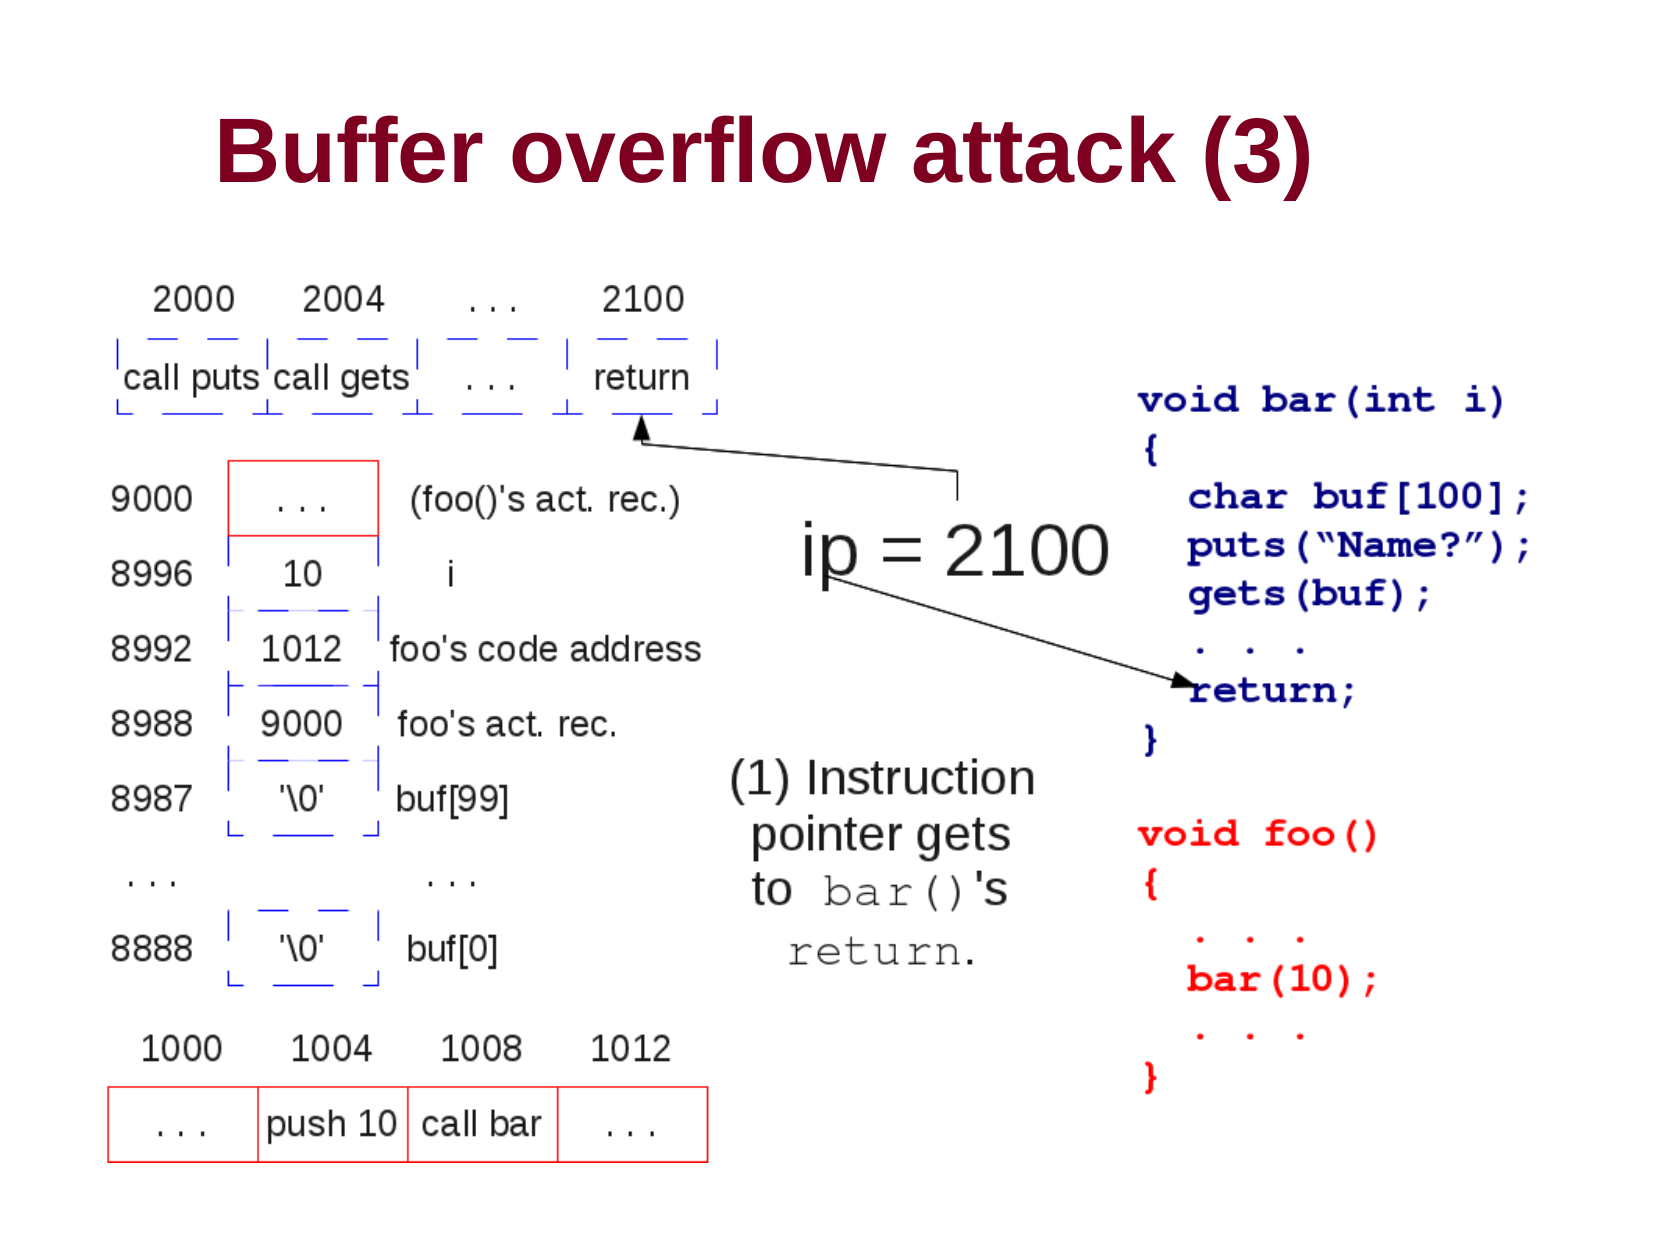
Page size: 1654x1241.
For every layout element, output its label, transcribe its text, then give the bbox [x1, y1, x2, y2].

picture [0, 0, 1654, 1241]
title Buffer overflow attack (3) [118, 94, 1412, 207]
